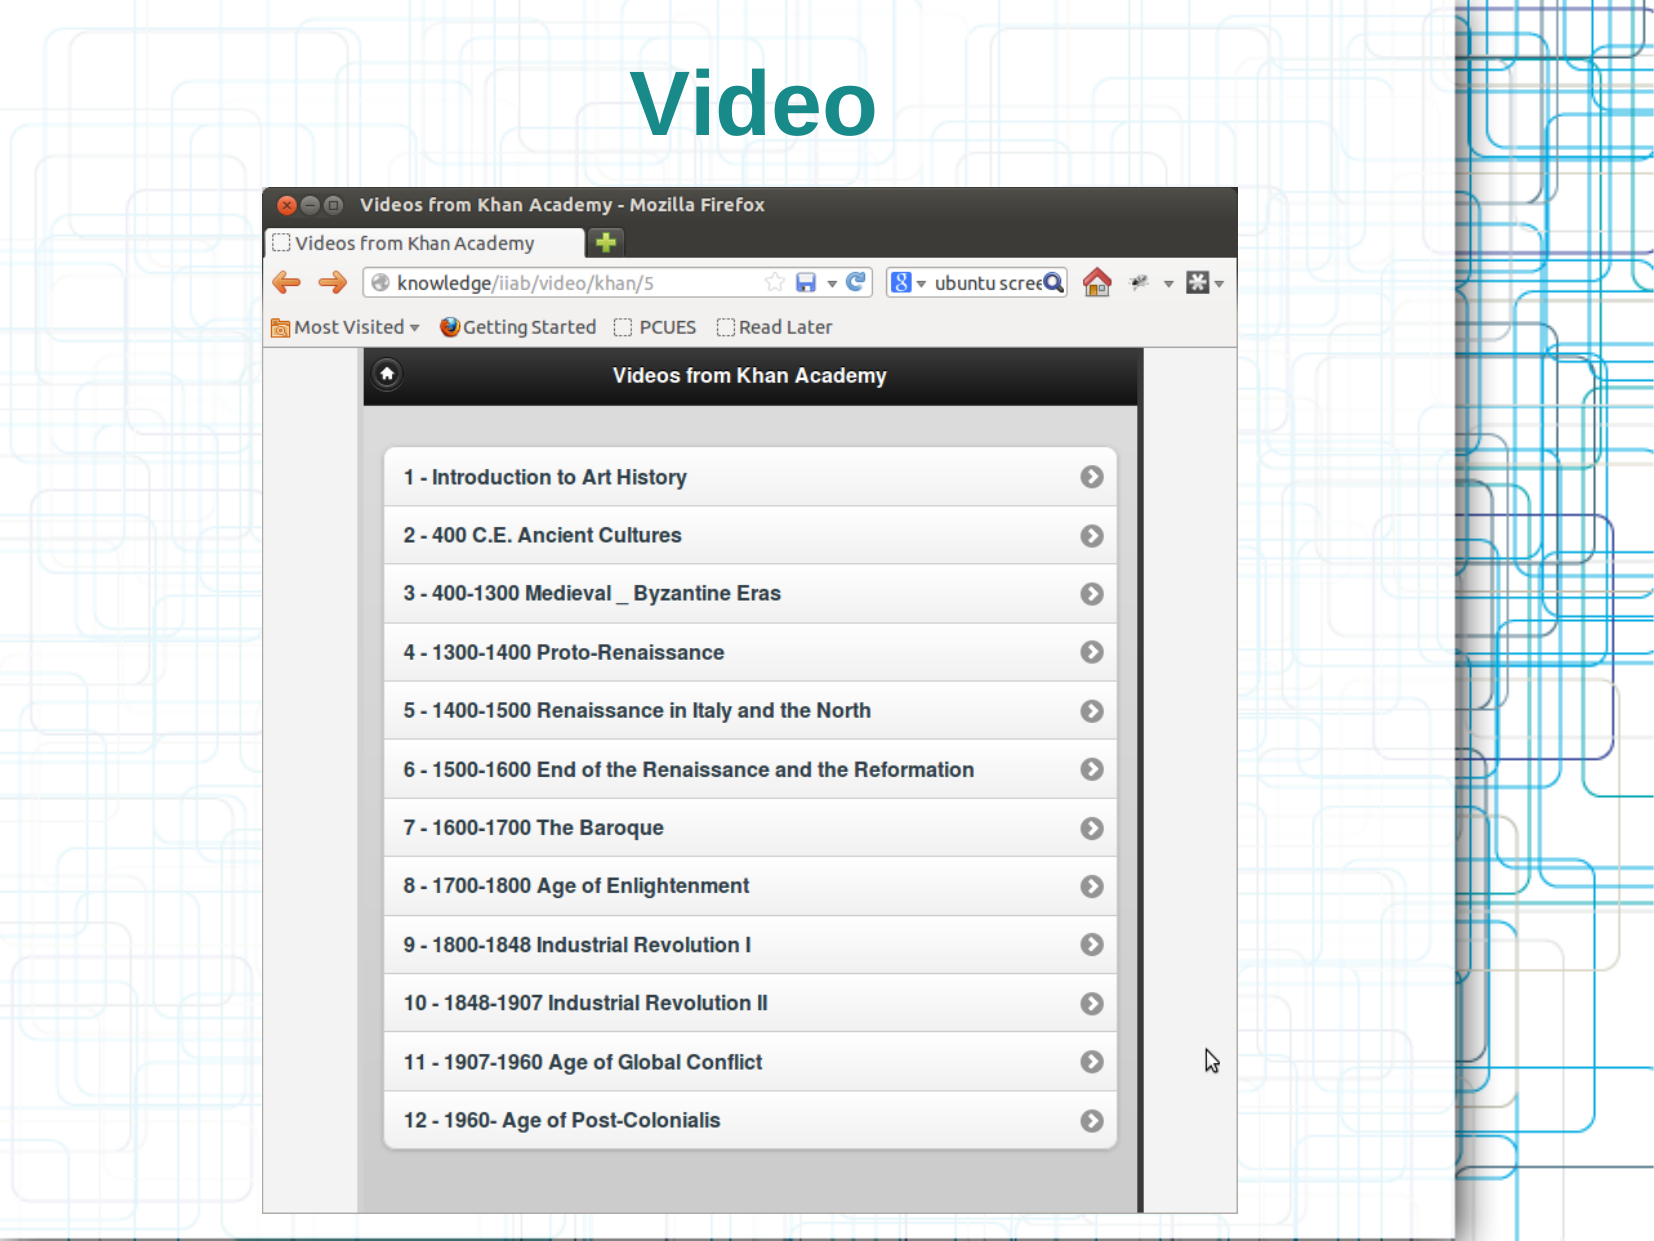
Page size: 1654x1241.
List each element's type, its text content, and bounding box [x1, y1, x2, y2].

picture [0, 0, 1654, 1241]
title Video [75, 0, 1434, 208]
